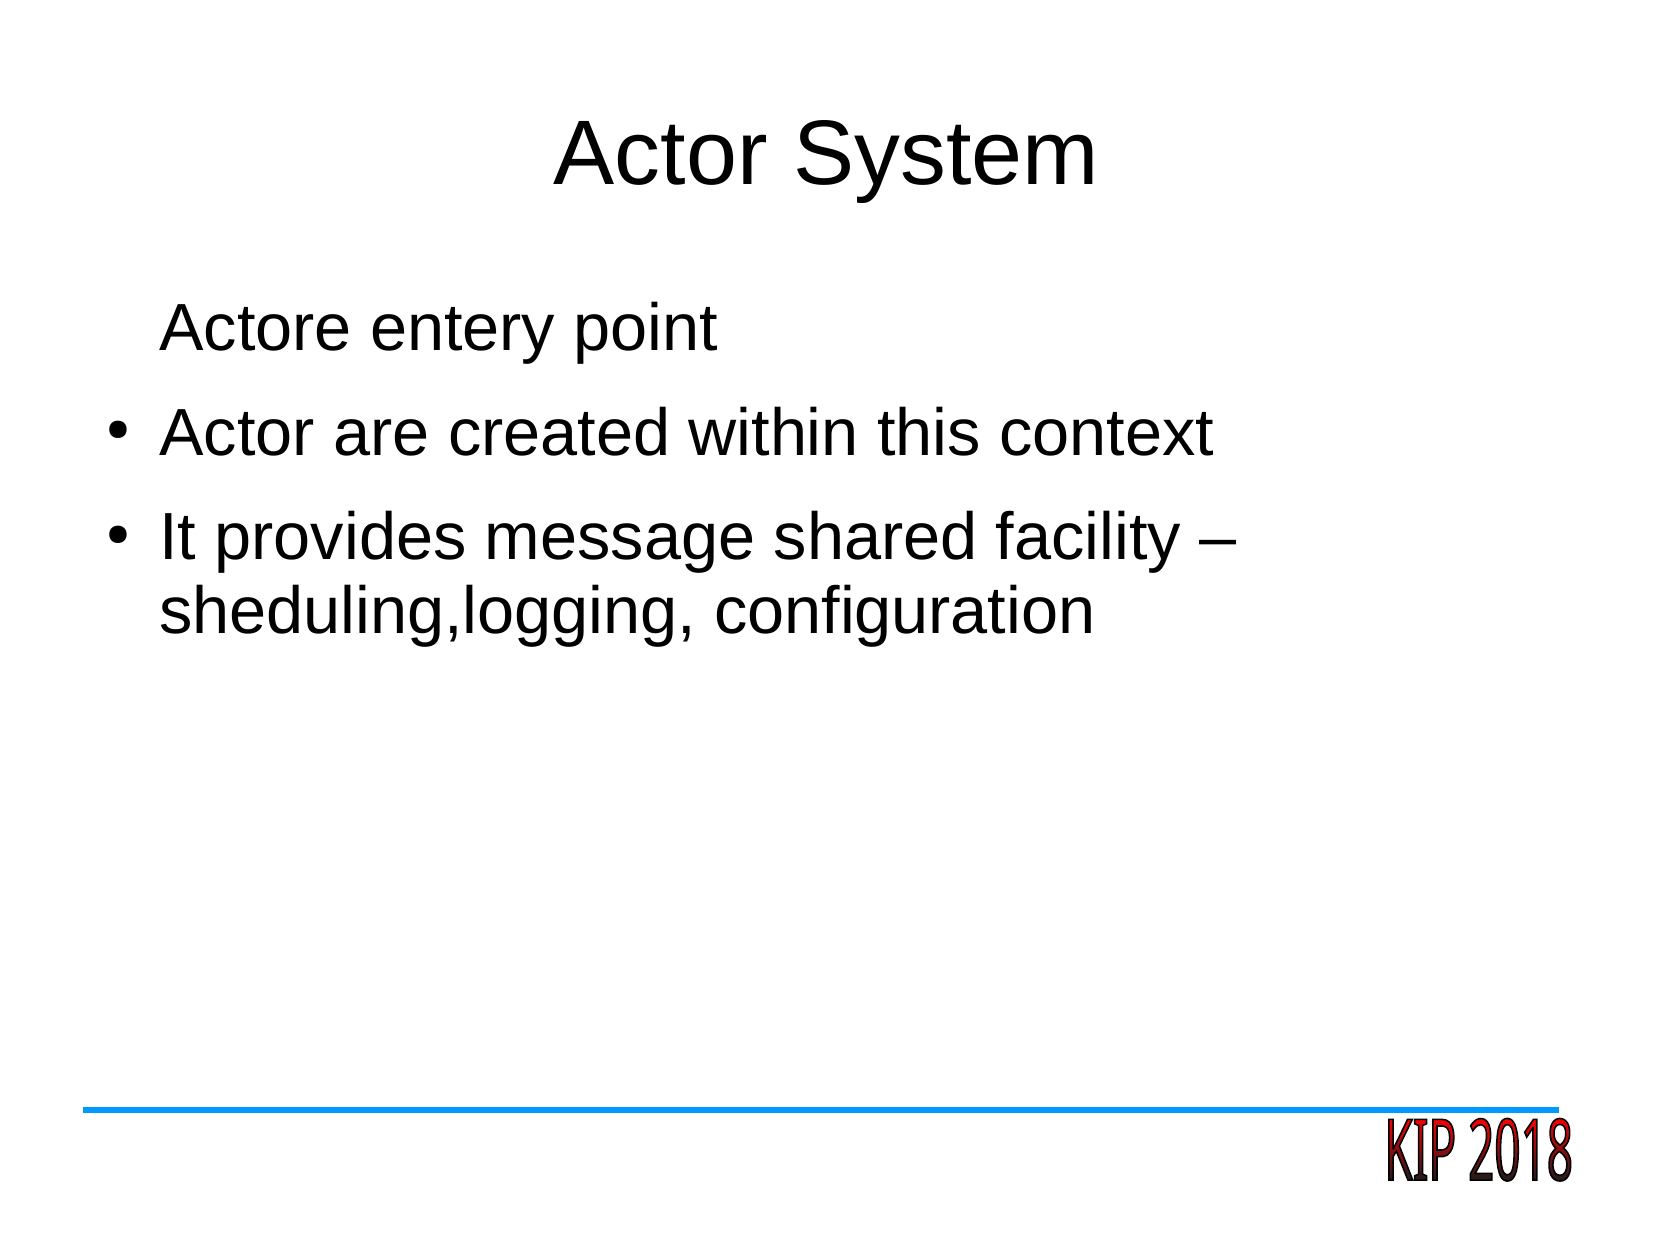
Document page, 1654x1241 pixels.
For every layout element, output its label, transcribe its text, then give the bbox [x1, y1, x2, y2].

list Actore entery point Actor are created within this context It provides message shared facility – sheduling,logging, configuration [88, 290, 1544, 1010]
title Actor System [82, 49, 1571, 257]
